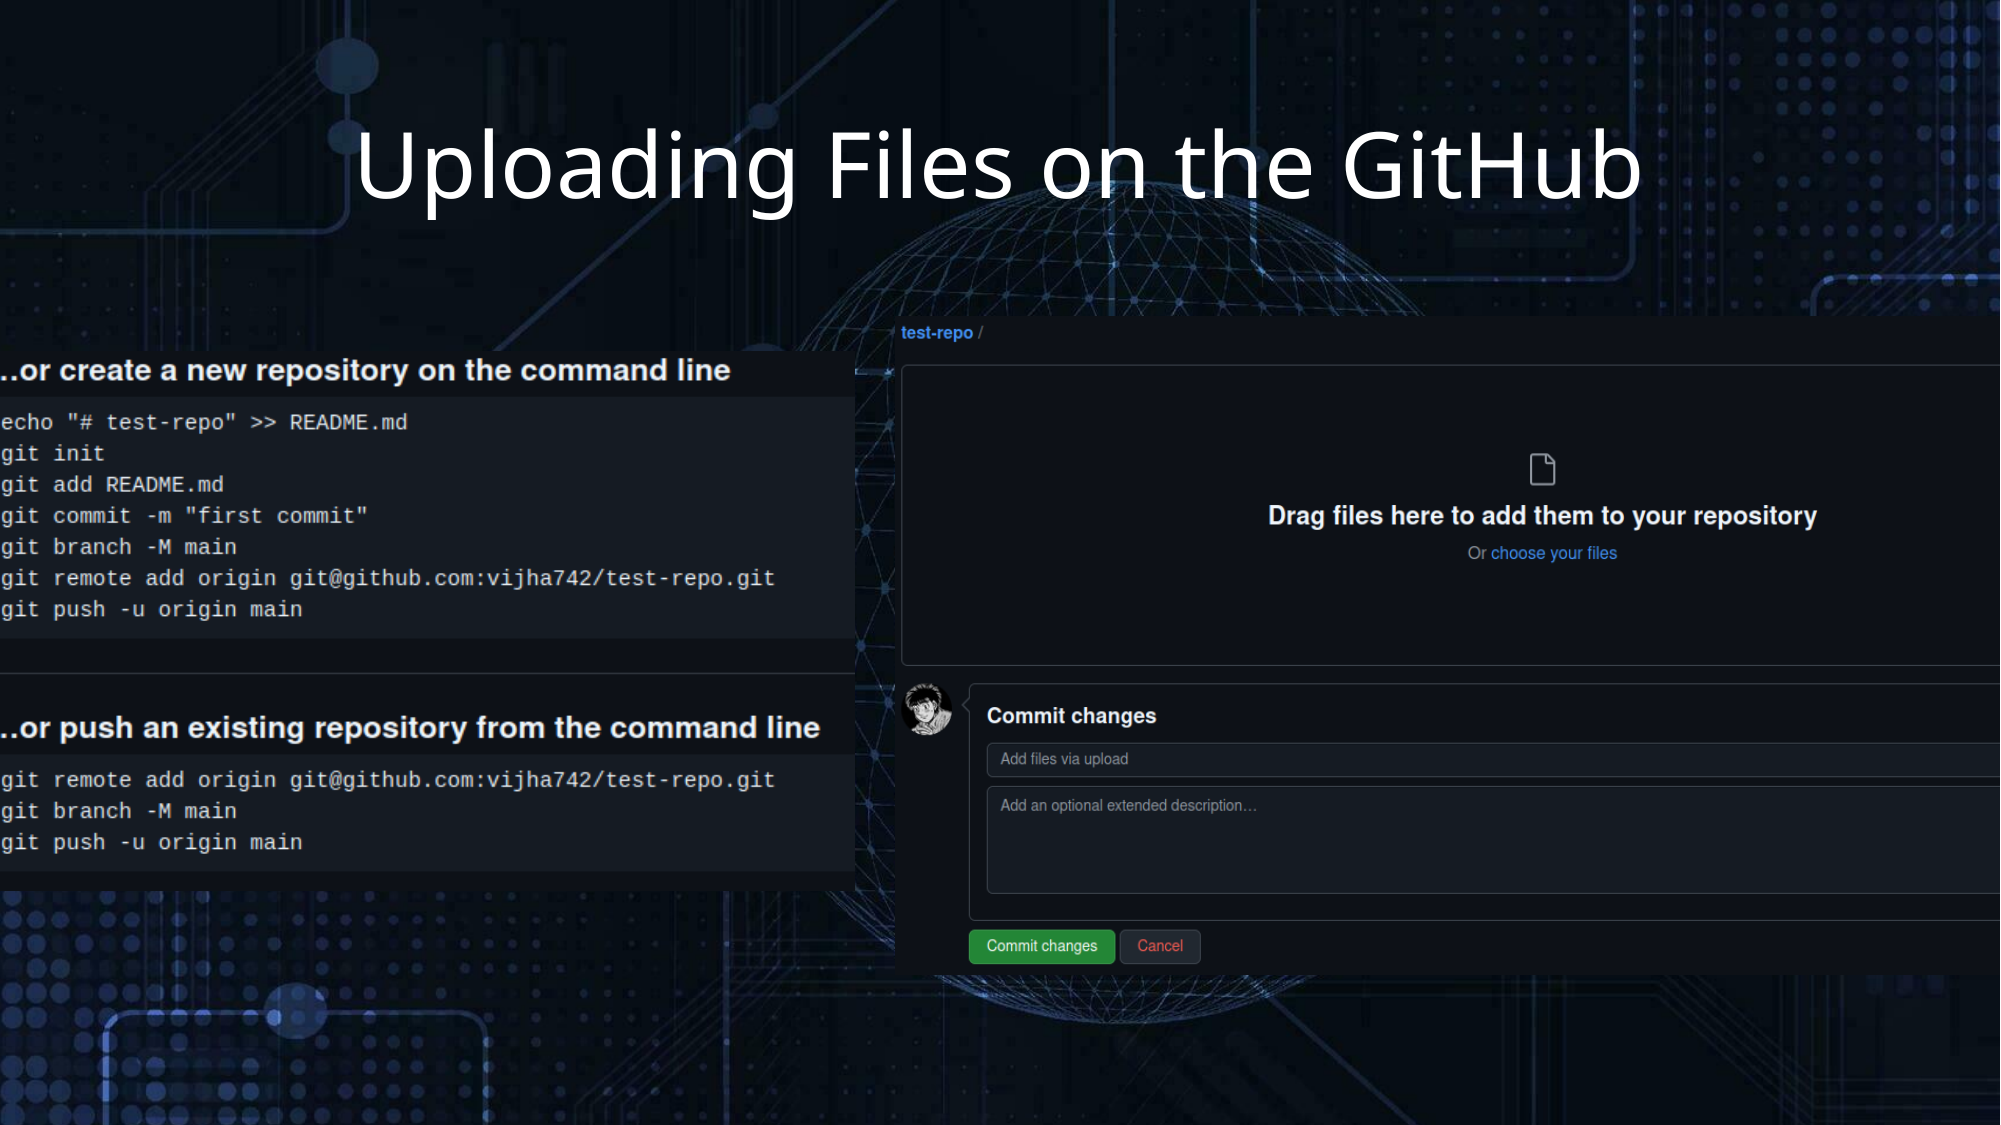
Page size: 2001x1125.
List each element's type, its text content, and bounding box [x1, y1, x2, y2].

title Uploading Files on the GitHub [137, 59, 1863, 278]
picture [0, 0, 2000, 1125]
